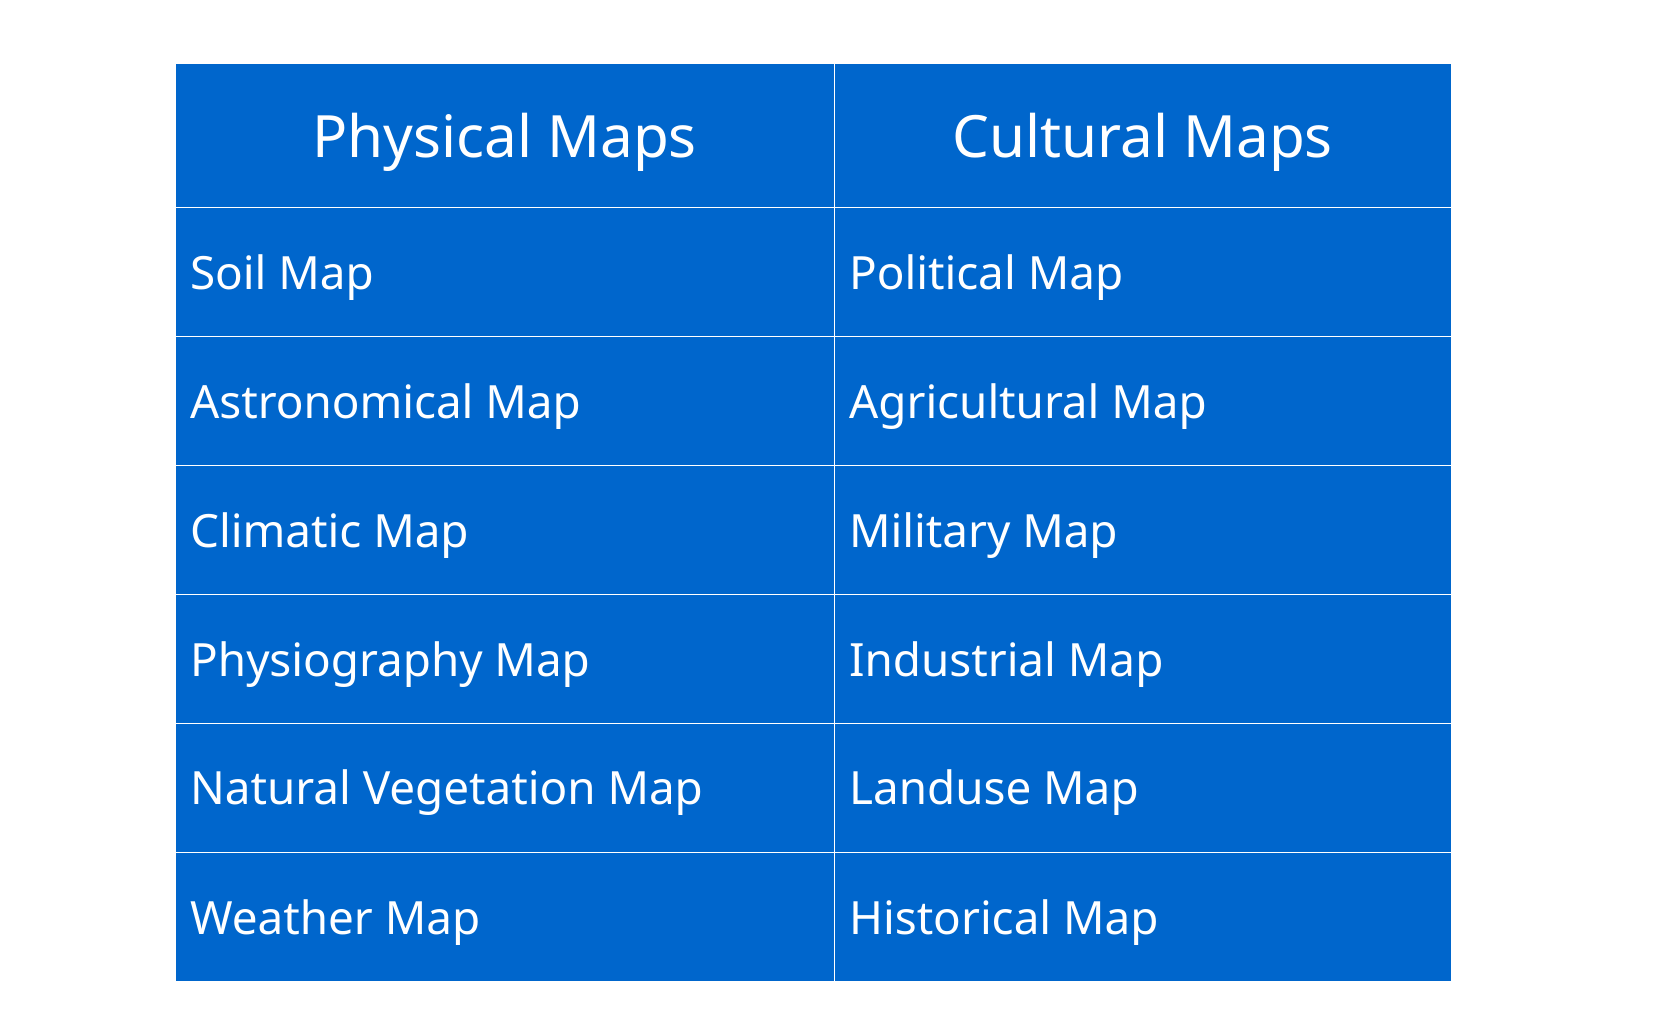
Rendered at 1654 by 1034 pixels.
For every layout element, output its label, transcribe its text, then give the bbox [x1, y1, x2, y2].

table_header Cultural Maps [835, 64, 1451, 207]
table_cell Landuse Map [835, 724, 1451, 852]
table_cell Military Map [835, 466, 1451, 594]
table_cell Agricultural Map [835, 337, 1451, 465]
table_cell Soil Map [176, 208, 834, 336]
table_cell Physiography Map [176, 595, 834, 723]
table_cell Historical Map [835, 853, 1451, 981]
table_cell Industrial Map [835, 595, 1451, 723]
table_cell Natural Vegetation Map [176, 724, 834, 852]
table_cell Political Map [835, 208, 1451, 336]
table_cell Climatic Map [176, 466, 834, 594]
table_cell Weather Map [176, 853, 834, 981]
table_header Physical Maps [176, 64, 834, 207]
table_cell Astronomical Map [176, 337, 834, 465]
